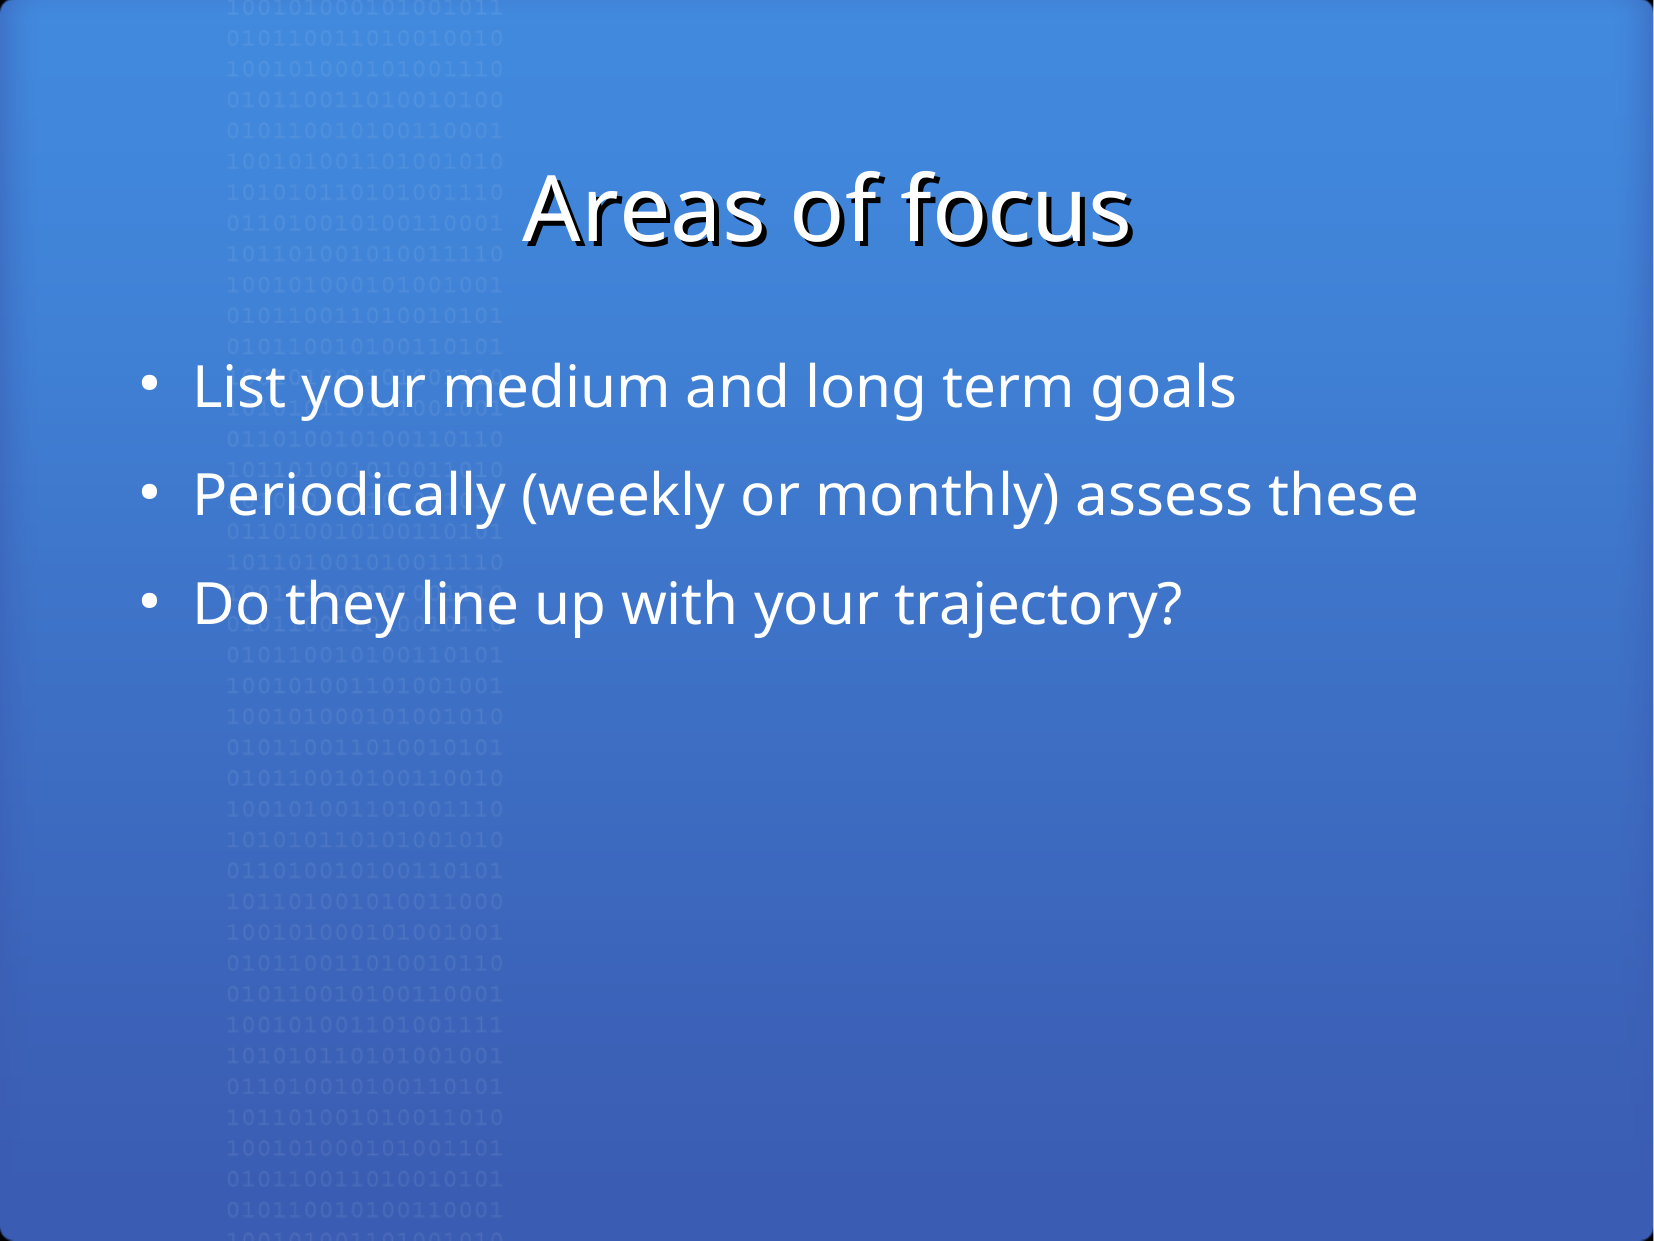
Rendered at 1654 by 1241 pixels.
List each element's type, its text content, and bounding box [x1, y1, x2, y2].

picture [0, 0, 1654, 1241]
list List your medium and long term goals Periodically (weekly or monthly) assess these Do they line up with your trajectory? [121, 344, 1534, 1127]
title Areas of focus [121, 102, 1534, 310]
